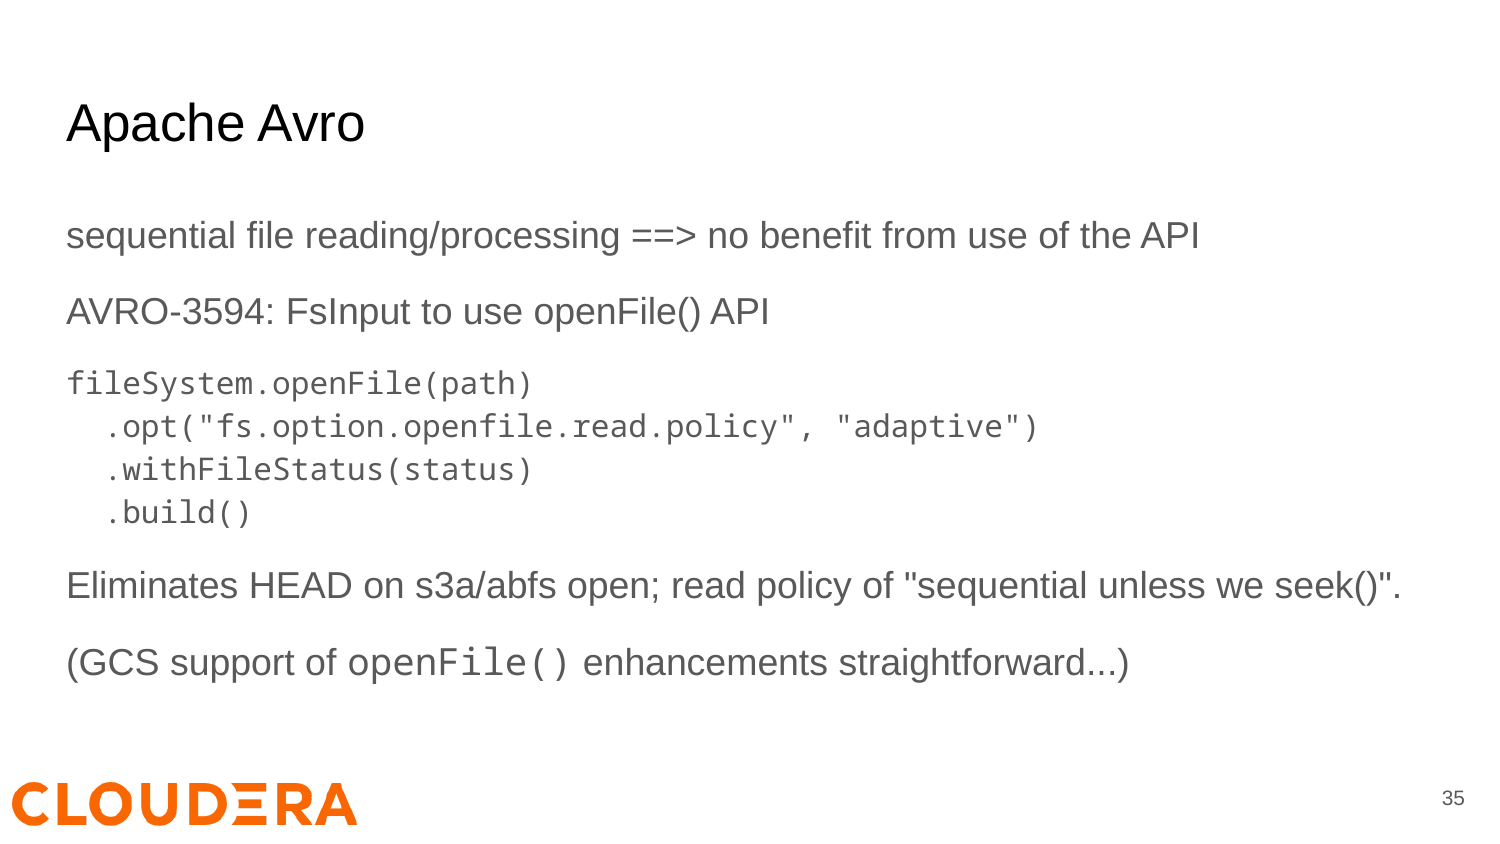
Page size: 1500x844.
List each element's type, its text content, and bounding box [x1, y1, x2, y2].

list sequential file reading/processing ==> no benefit from use of the API AVRO-3594: FsInput to use openFile() API fileSystem.openFile(path) .opt("fs.option.openfile.read.policy", "adaptive") .withFileStatus(status) .build() Eliminates HEAD on s3a/abfs open; read policy of "sequential unless we seek()". (GCS support of openFile() enhancements straightforward...) [51, 189, 1449, 750]
picture [12, 740, 357, 826]
slide_number <number> [1389, 764, 1480, 830]
title Apache Avro [51, 72, 1449, 167]
